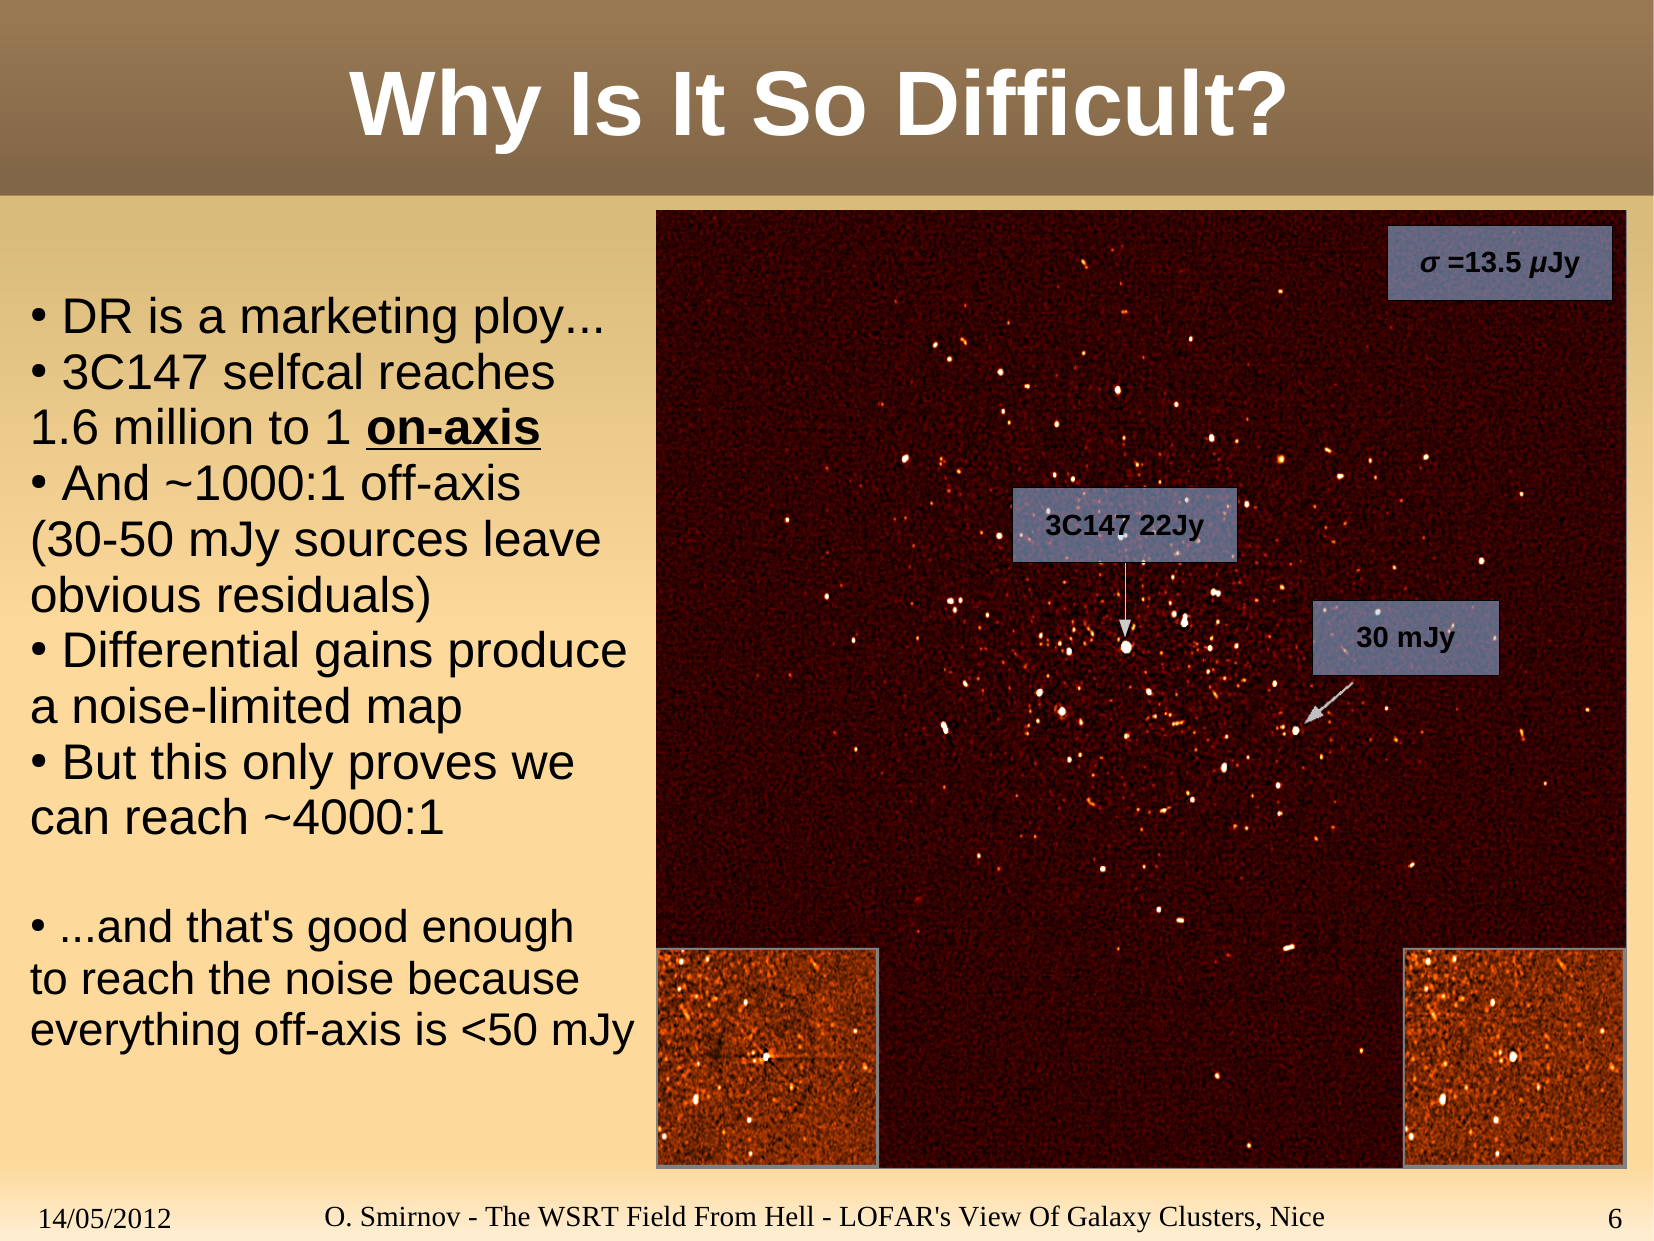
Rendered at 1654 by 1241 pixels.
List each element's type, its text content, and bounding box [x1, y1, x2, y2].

picture [0, 0, 1654, 1241]
text_box DR is a marketing ploy... 3C147 selfcal reaches 1.6 million to 1 on-axis And ~1000:1 off-axis (30-50 mJy sources leave obvious residuals) Differential gains produce a noise-limited map But this only proves we can reach ~4000:1 ...and that's good enough to reach the noise because everything off-axis is <50 mJy [15, 225, 616, 1153]
title Why Is It So Difficult? [76, 7, 1565, 200]
text_box 3C147 22Jy [1012, 487, 1238, 563]
text_box σ =13.5 μJy [1387, 225, 1613, 301]
text_box 30 mJy [1312, 600, 1500, 676]
